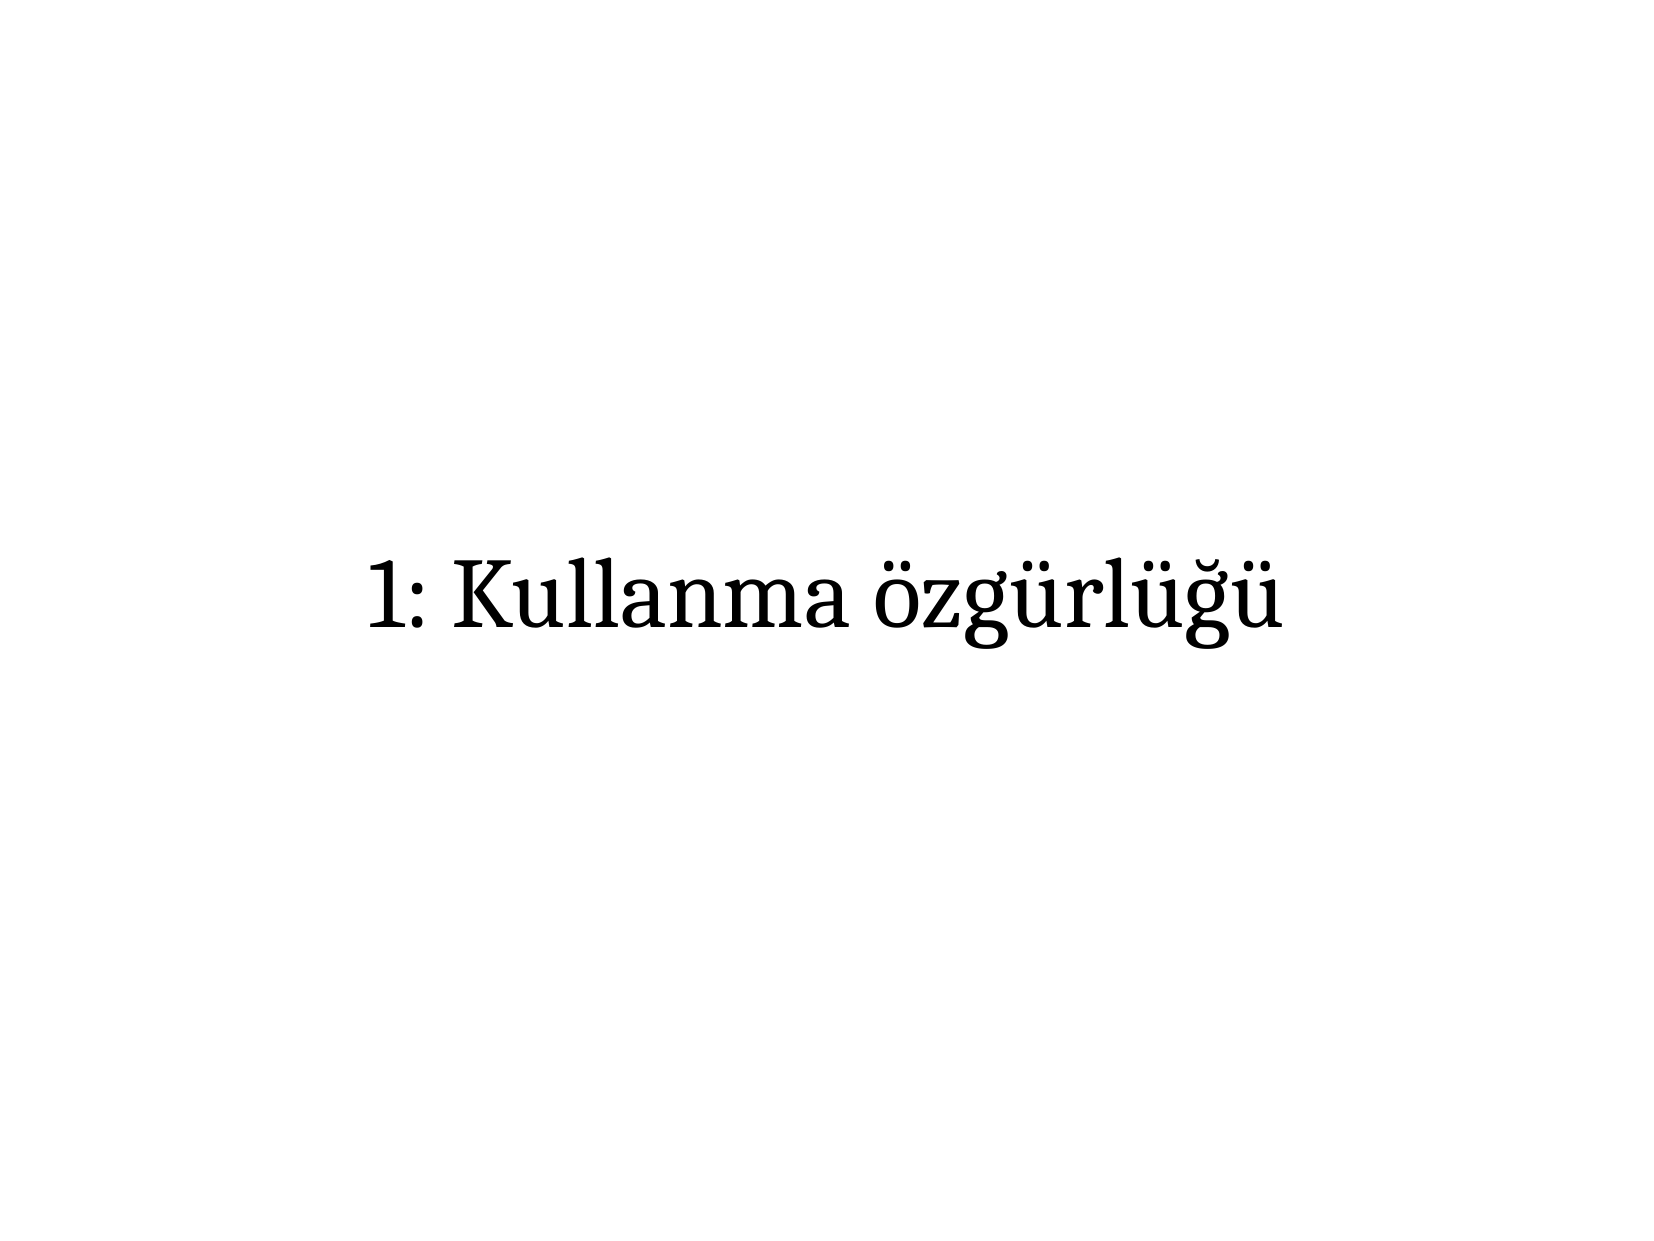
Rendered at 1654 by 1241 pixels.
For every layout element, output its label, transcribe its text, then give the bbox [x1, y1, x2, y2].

title 1: Kullanma özgürlüğü [82, 281, 1571, 908]
